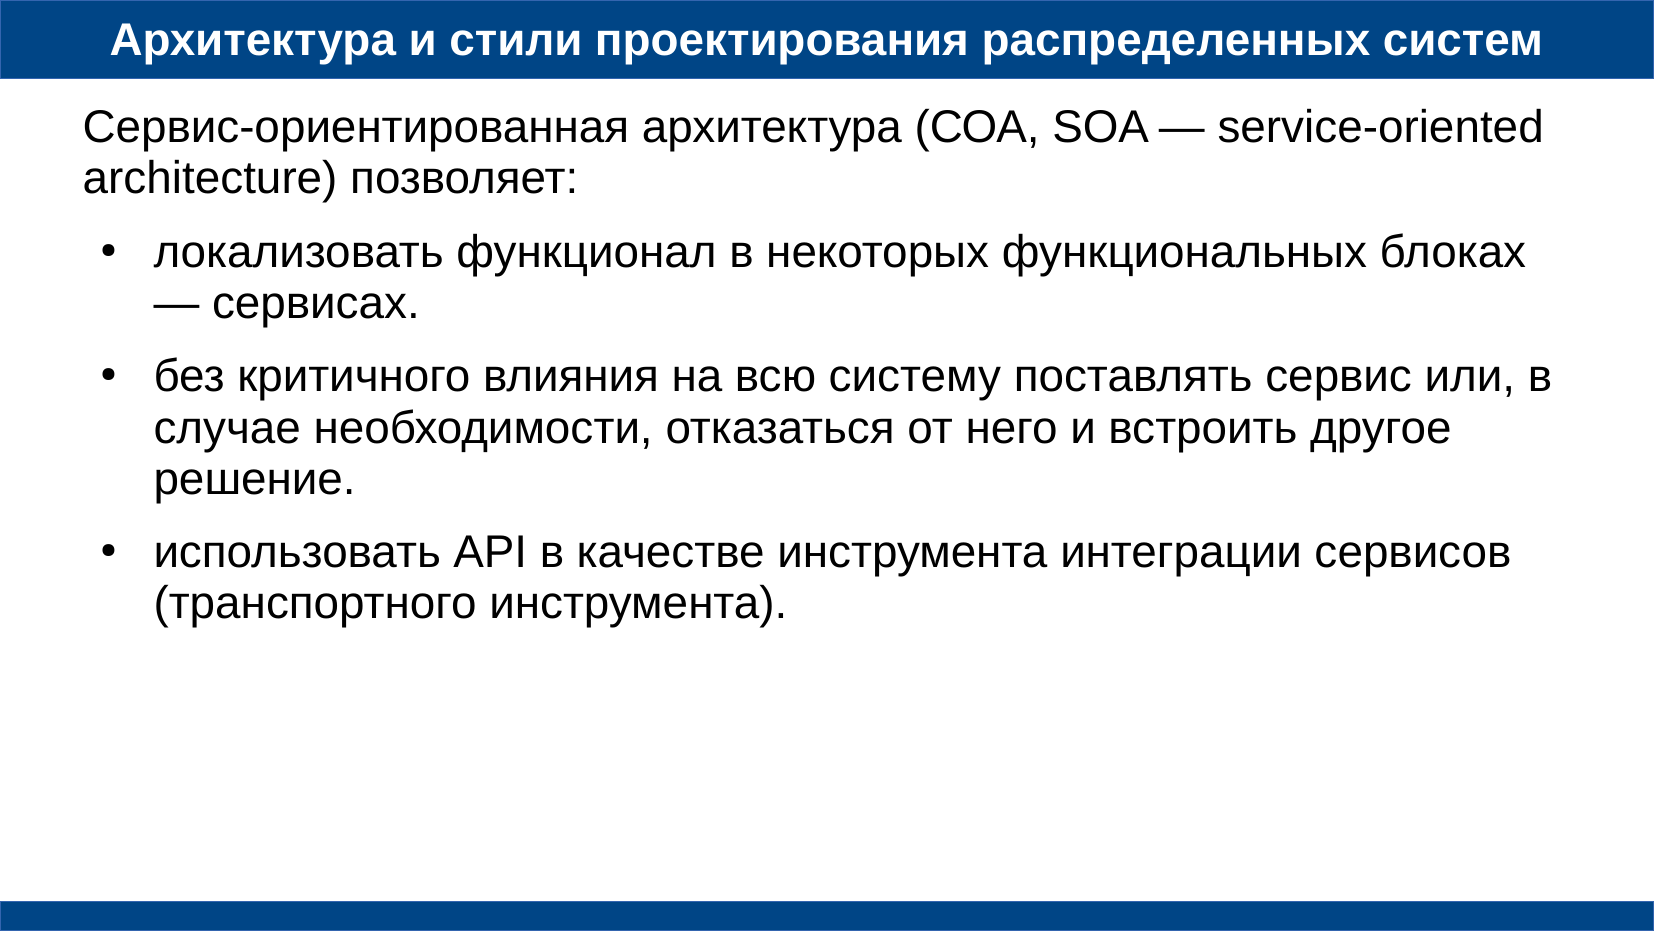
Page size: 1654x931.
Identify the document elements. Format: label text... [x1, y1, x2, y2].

title Архитектура и стили проектирования распределенных систем [0, 0, 1654, 79]
list Сервис-ориентированная архитектура (СОА, SOA — service-oriented architecture) позволяет: локализовать функционал в некоторых функциональных блоках — сервисах. без критичного влияния на всю систему поставлять сервис или, в случае необходимости, отказаться от него и встроить другое решение. использовать API в качестве инструмента интеграции сервисов (транспортного инструмента). [82, 101, 1571, 641]
